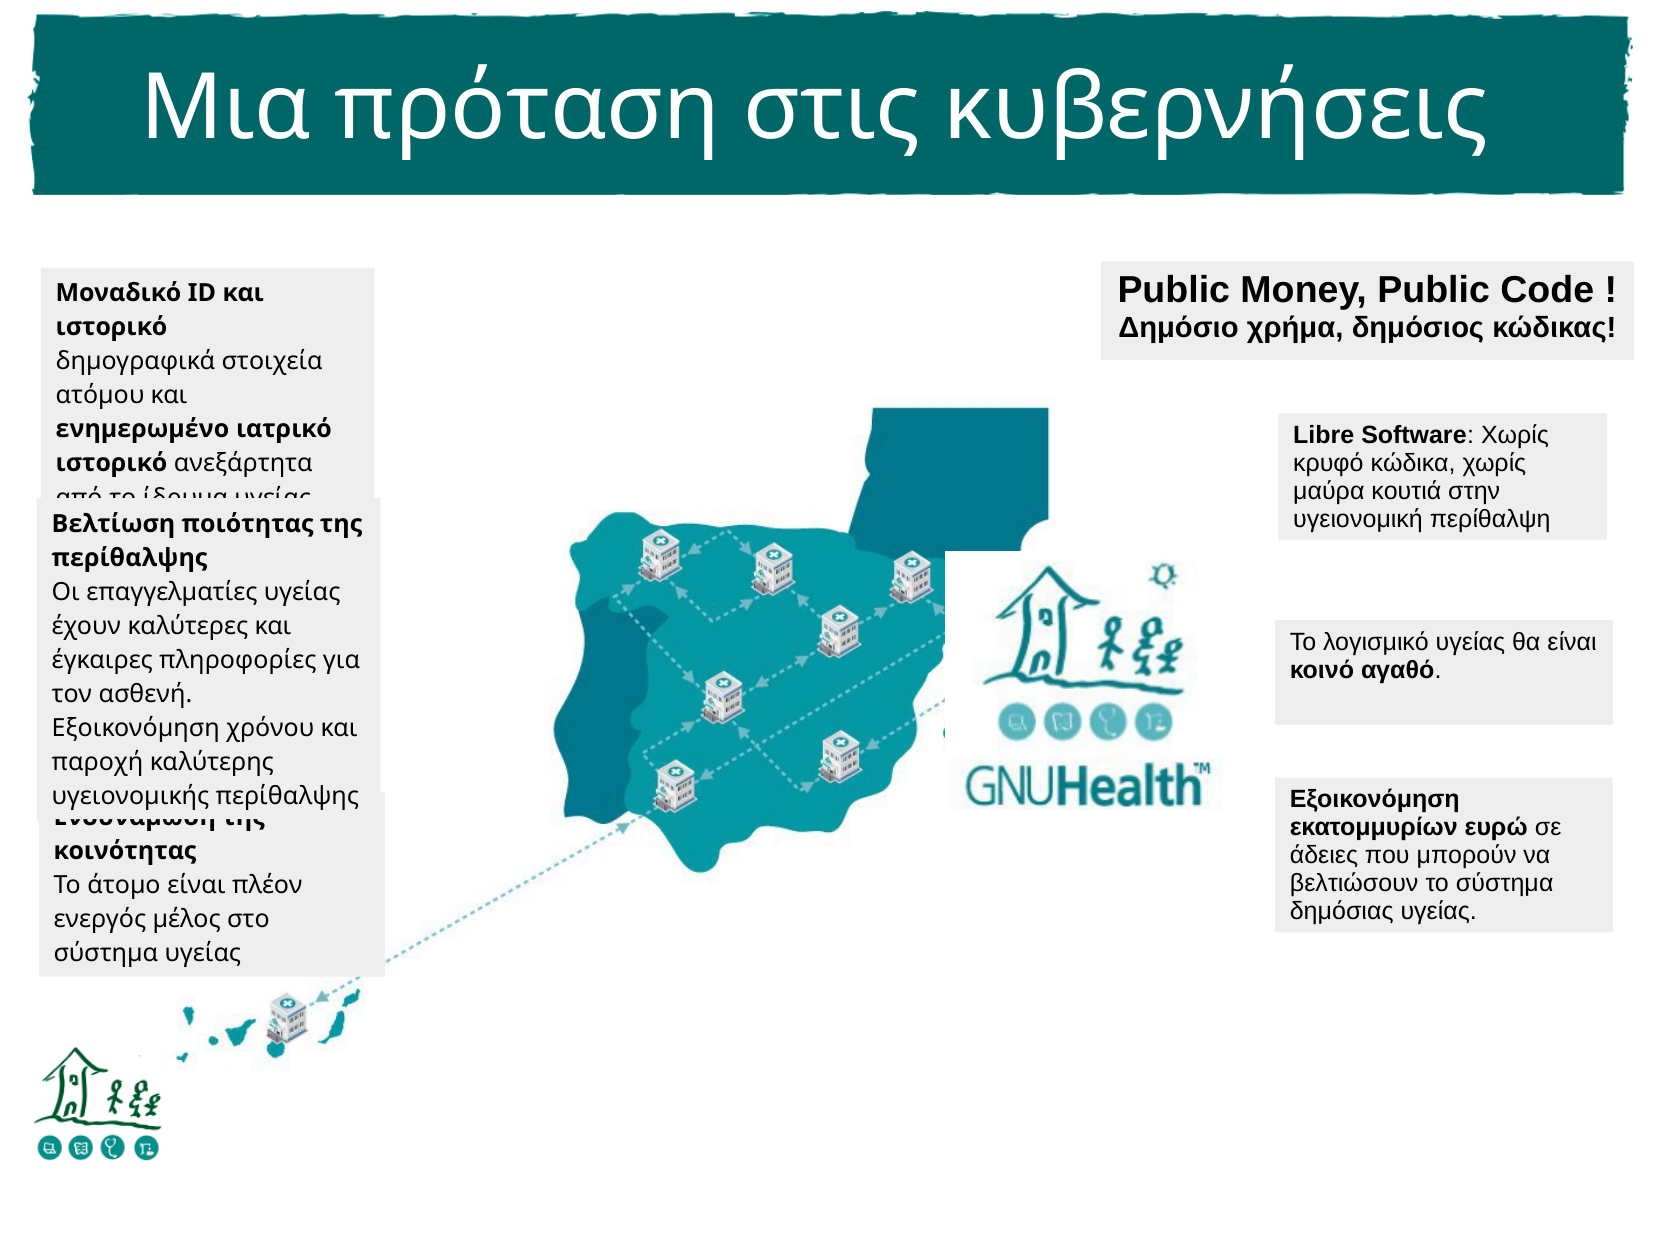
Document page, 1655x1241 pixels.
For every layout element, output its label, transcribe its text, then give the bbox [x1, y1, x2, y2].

title Μια πρόταση στις κυβερνήσεις [59, 20, 1571, 186]
text_box Εξοικονόμηση εκατομμυρίων ευρώ σε άδειες που μπορούν να βελτιώσουν το σύστημα δημόσιας υγείας. [1275, 777, 1613, 933]
text_box Μοναδικό ID και ιστορικό δημογραφικά στοιχεία ατόμου και ενημερωμένο ιατρικό ιστορικό ανεξάρτητα από το ίδρυμα υγείας που επισκέπτεται κάποιος, σε όλη τη χώρα [40, 267, 375, 479]
text_box Ενδυνάμωση της κοινότητας Το άτομο είναι πλέον ενεργός μέλος στο σύστημα υγείας [38, 791, 385, 947]
text_box Public Money, Public Code ! Δημόσιο χρήμα, δημόσιος κώδικας! [1101, 261, 1635, 361]
text_box Libre Software: Χωρίς κρυφό κώδικα, χωρίς μαύρα κουτιά στην υγειονομική περίθαλψη [1278, 413, 1607, 541]
picture [0, 0, 1654, 1211]
text_box Βελτίωση ποιότητας της περίθαλψης Οι επαγγελματίες υγείας έχουν καλύτερες και έγκαιρες πληροφορίες για τον ασθενή. Εξοικονόμηση χρόνου και παροχή καλύτερης υγειονομικής περίθαλψης [36, 498, 381, 765]
text_box Το λογισμικό υγείας θα είναι κοινό αγαθό. [1275, 620, 1613, 725]
